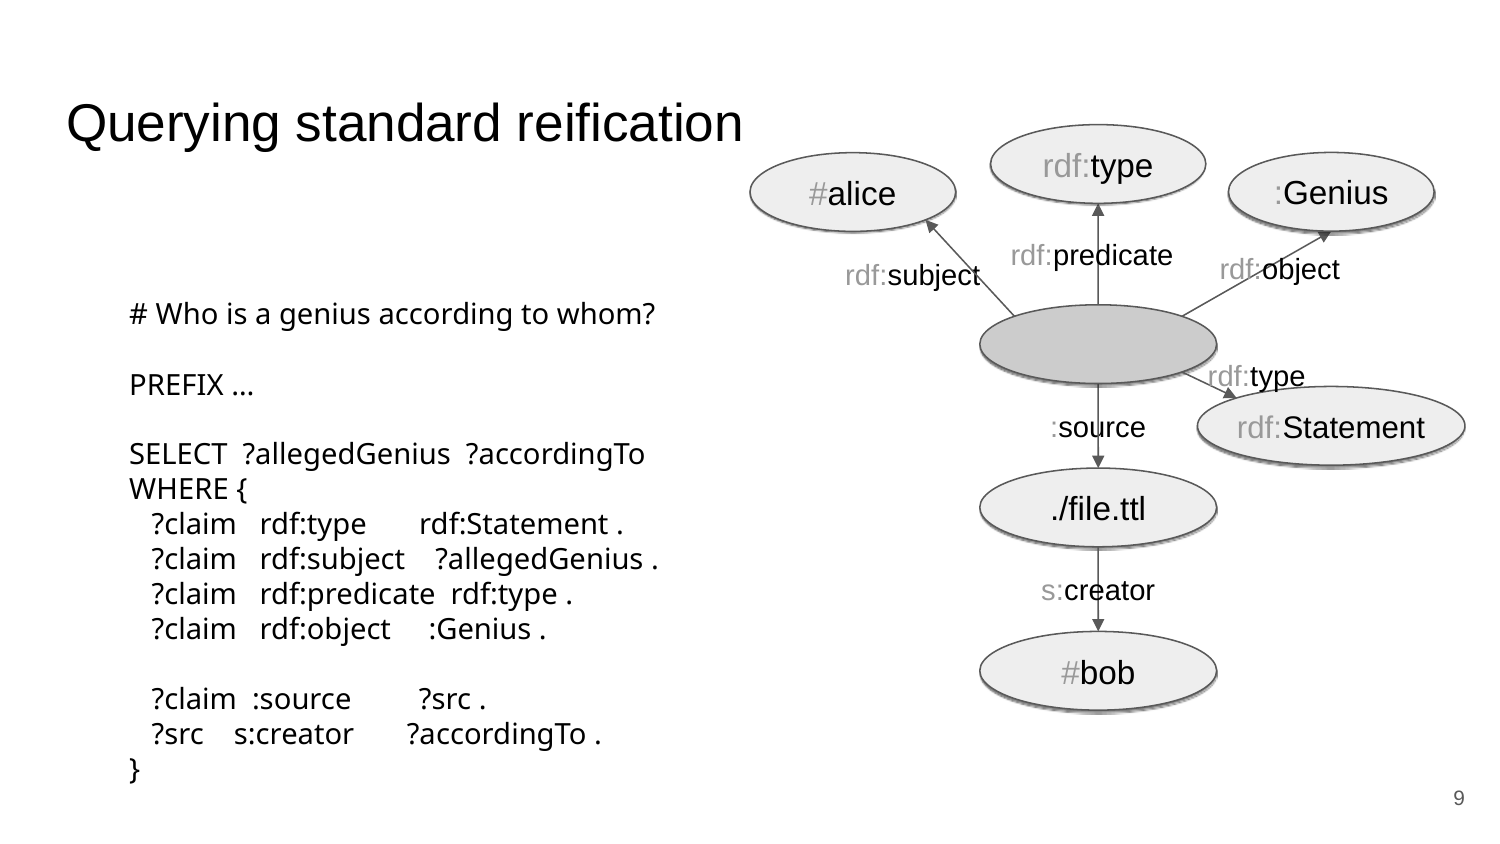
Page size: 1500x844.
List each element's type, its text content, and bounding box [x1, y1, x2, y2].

text_box :source [979, 398, 1097, 454]
text_box rdf:type [1178, 342, 1335, 408]
text_box rdf:subject [951, 245, 1032, 302]
title Querying standard reification [51, 72, 1449, 167]
text_box rdf:predicate [973, 226, 1211, 282]
text_box rdf:Statement [1197, 386, 1465, 466]
slide_number <number> [1389, 764, 1480, 830]
text_box :Genius [1228, 152, 1435, 232]
text_box #bob [979, 631, 1217, 711]
text_box ./file.ttl [979, 468, 1217, 547]
text_box :source [1099, 398, 1217, 454]
text_box #alice [750, 152, 956, 232]
text_box rdf:type [990, 124, 1206, 204]
text_box [979, 304, 1217, 384]
text_box rdf:subject [794, 245, 999, 302]
text_box s:creator [979, 561, 1217, 617]
text_box rdf:object [1161, 240, 1399, 296]
text_box # Who is a genius according to whom? PREFIX … SELECT ?allegedGenius ?accordingTo WHERE { ?claim rdf:type rdf:Statement . ?claim rdf:subject ?allegedGenius . ?claim rdf:predicate rdf:type . ?claim rdf:object :Genius . ?claim :source ?src . ?src s:creator ?accordingTo . } [114, 280, 819, 801]
